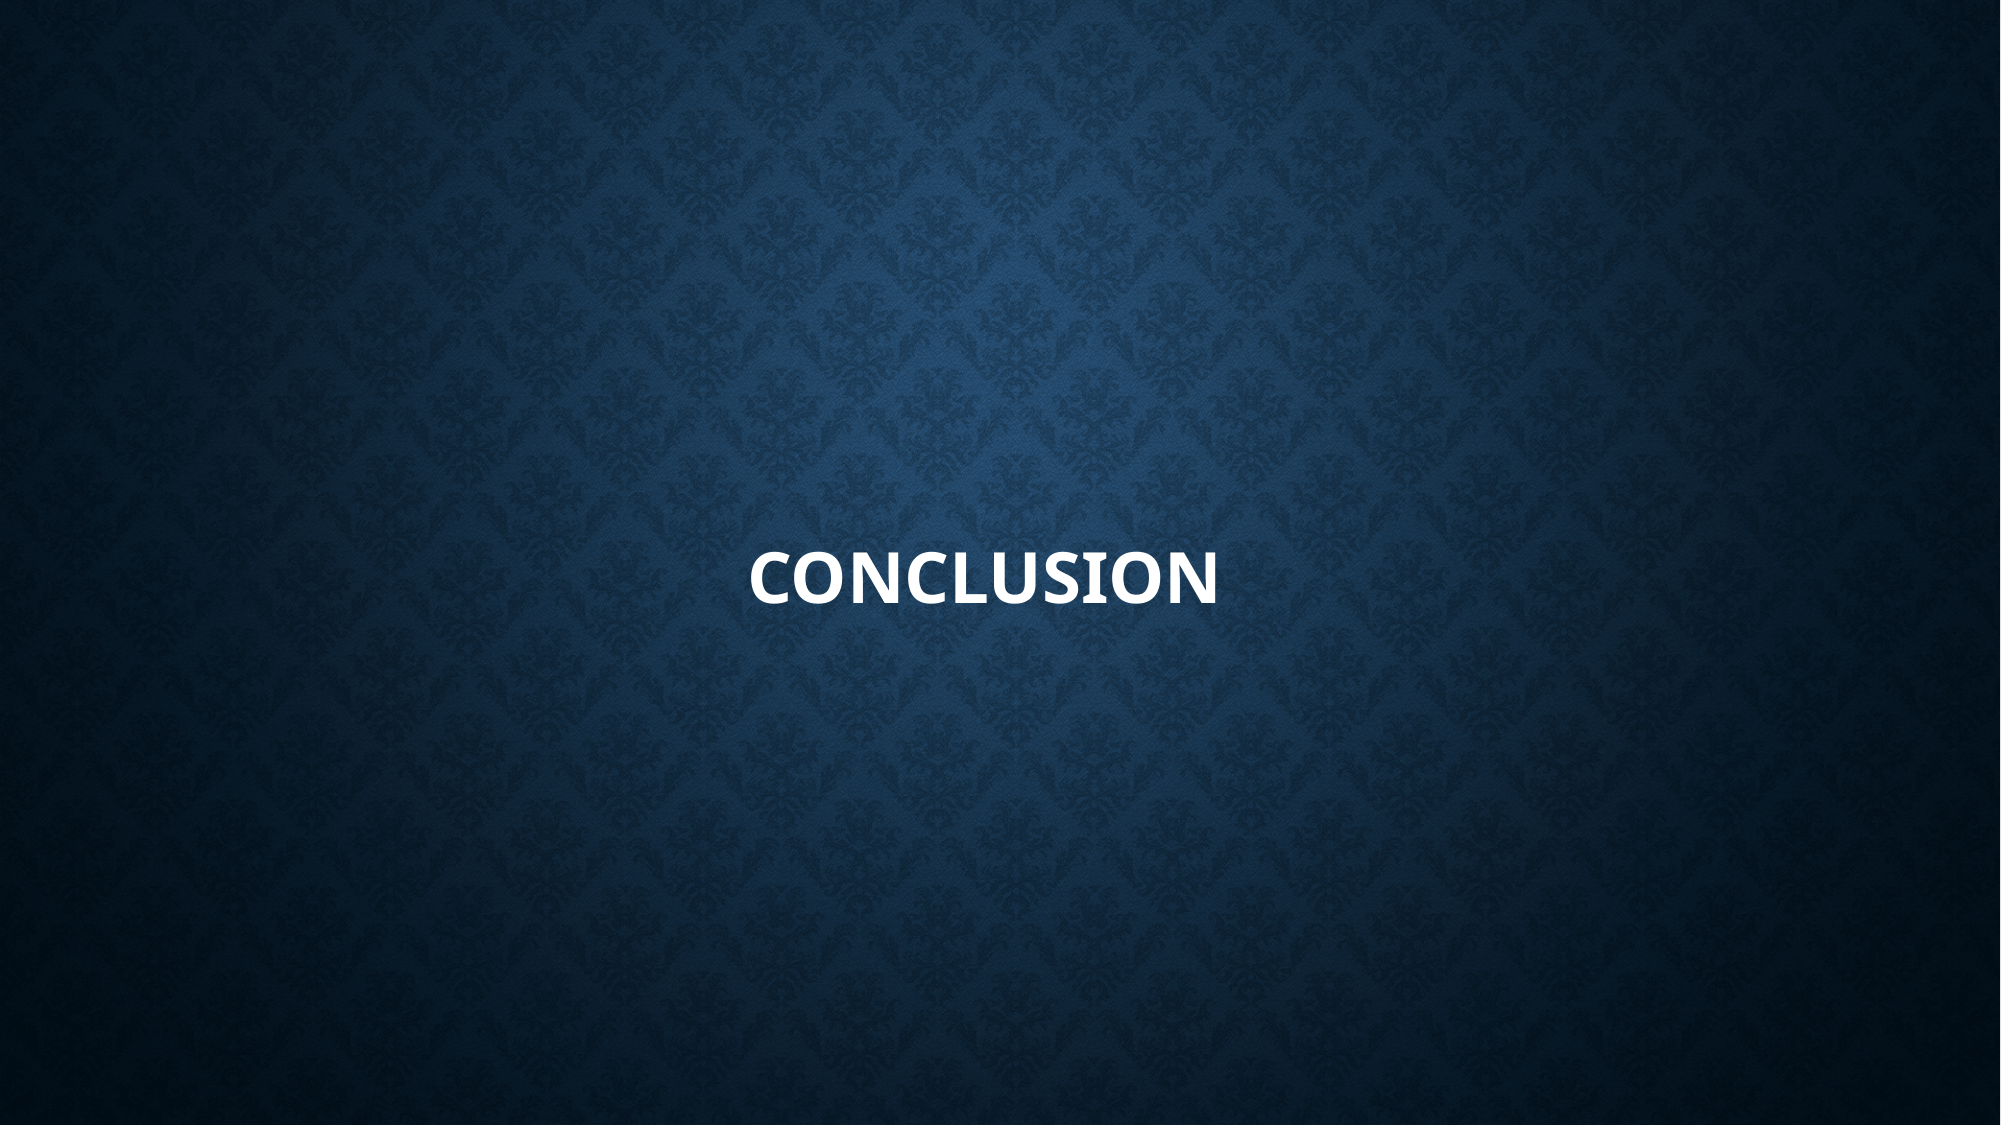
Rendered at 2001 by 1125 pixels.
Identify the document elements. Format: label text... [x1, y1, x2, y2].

picture [0, 0, 2001, 1125]
title conclusion [135, 466, 1834, 685]
